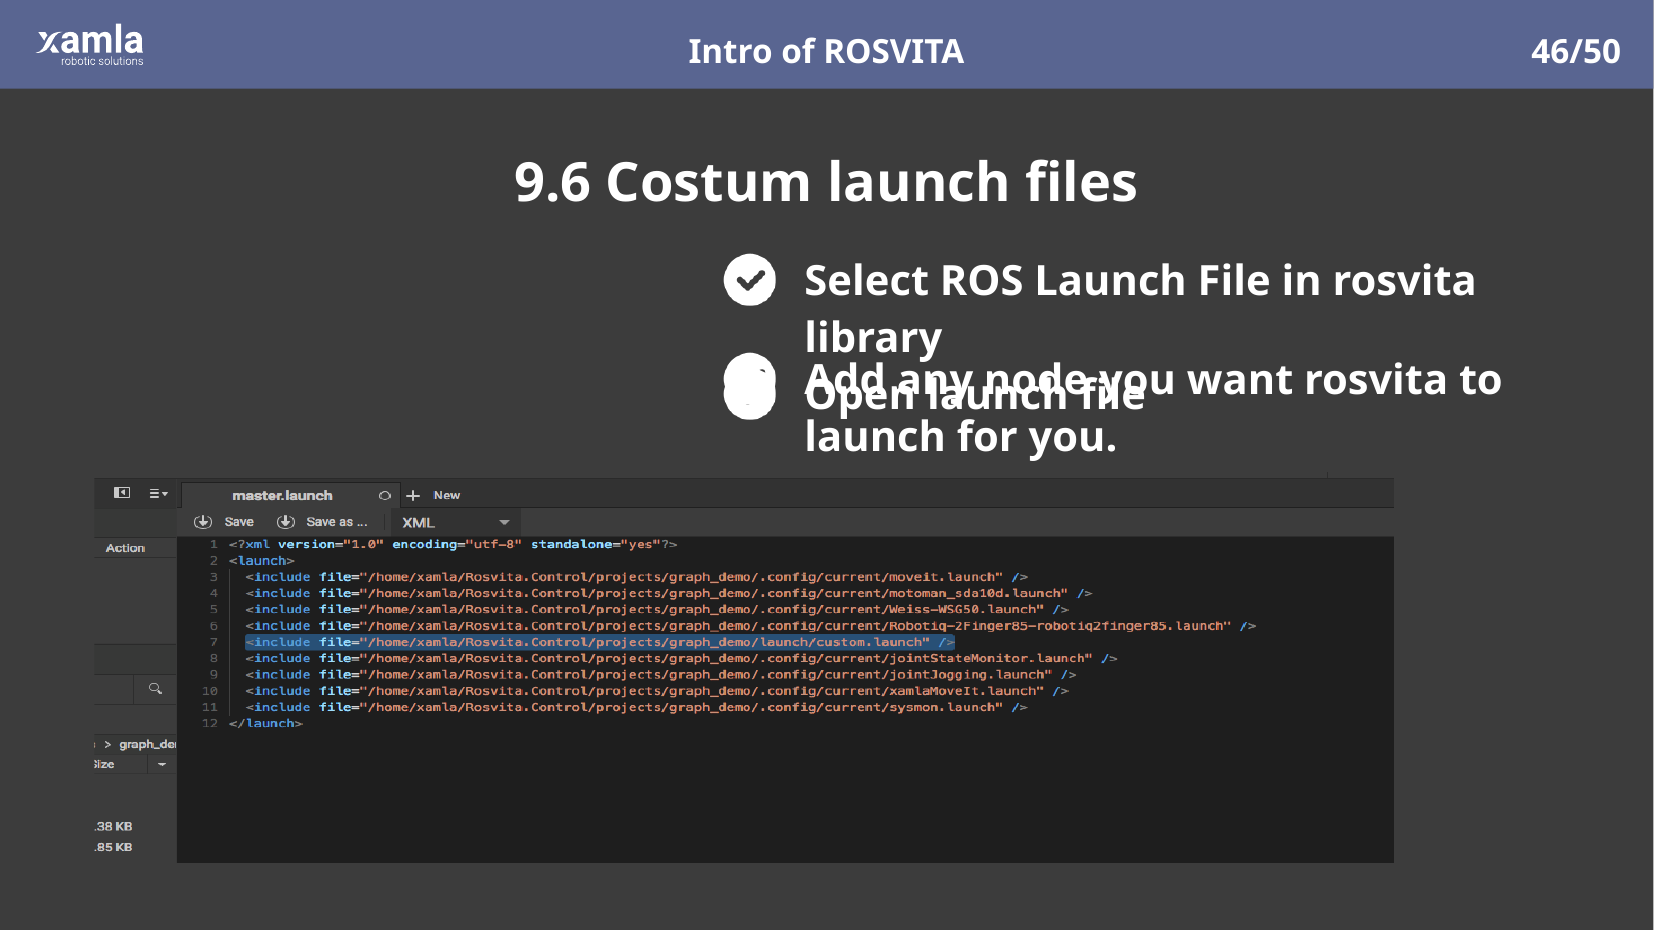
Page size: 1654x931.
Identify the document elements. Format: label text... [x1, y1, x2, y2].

text_box Select ROS Launch File in rosvita library Open launch file [708, 243, 1607, 342]
text_box 9.6 Costum launch files [188, 135, 1465, 223]
text_box Intro of ROSVITA [296, 20, 1357, 80]
text_box 46/50 [1511, 20, 1636, 80]
picture [35, 23, 143, 65]
text_box Add any node you want rosvita to launch for you. [708, 342, 1607, 473]
picture [94, 472, 1394, 863]
text_box [0, 0, 1654, 89]
